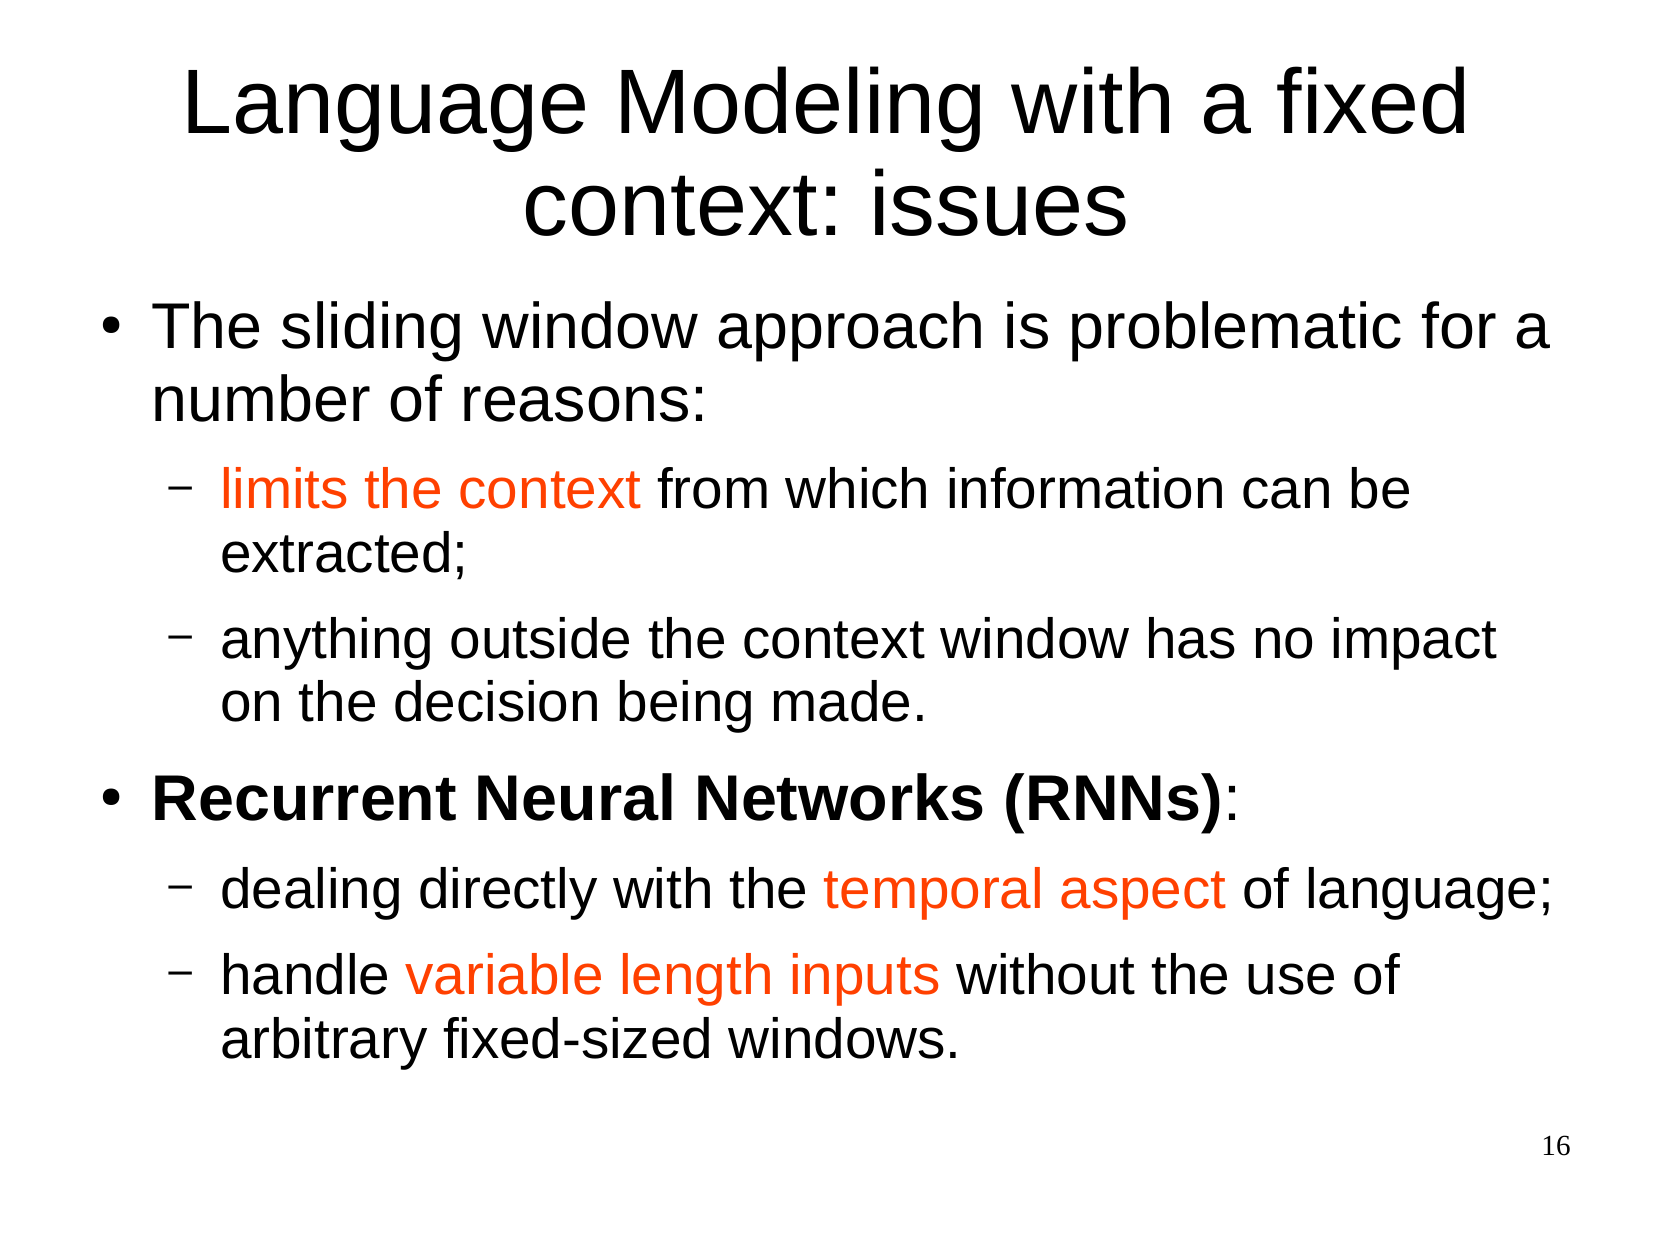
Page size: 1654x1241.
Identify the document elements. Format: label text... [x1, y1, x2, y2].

title Language Modeling with a fixed context: issues [82, 49, 1571, 257]
list The sliding window approach is problematic for a number of reasons: limits the context from which information can be extracted; anything outside the context window has no impact on the decision being made. Recurrent Neural Networks (RNNs): dealing directly with the temporal aspect of language; handle variable length inputs without the use of arbitrary fixed-sized windows. [82, 290, 1571, 1081]
